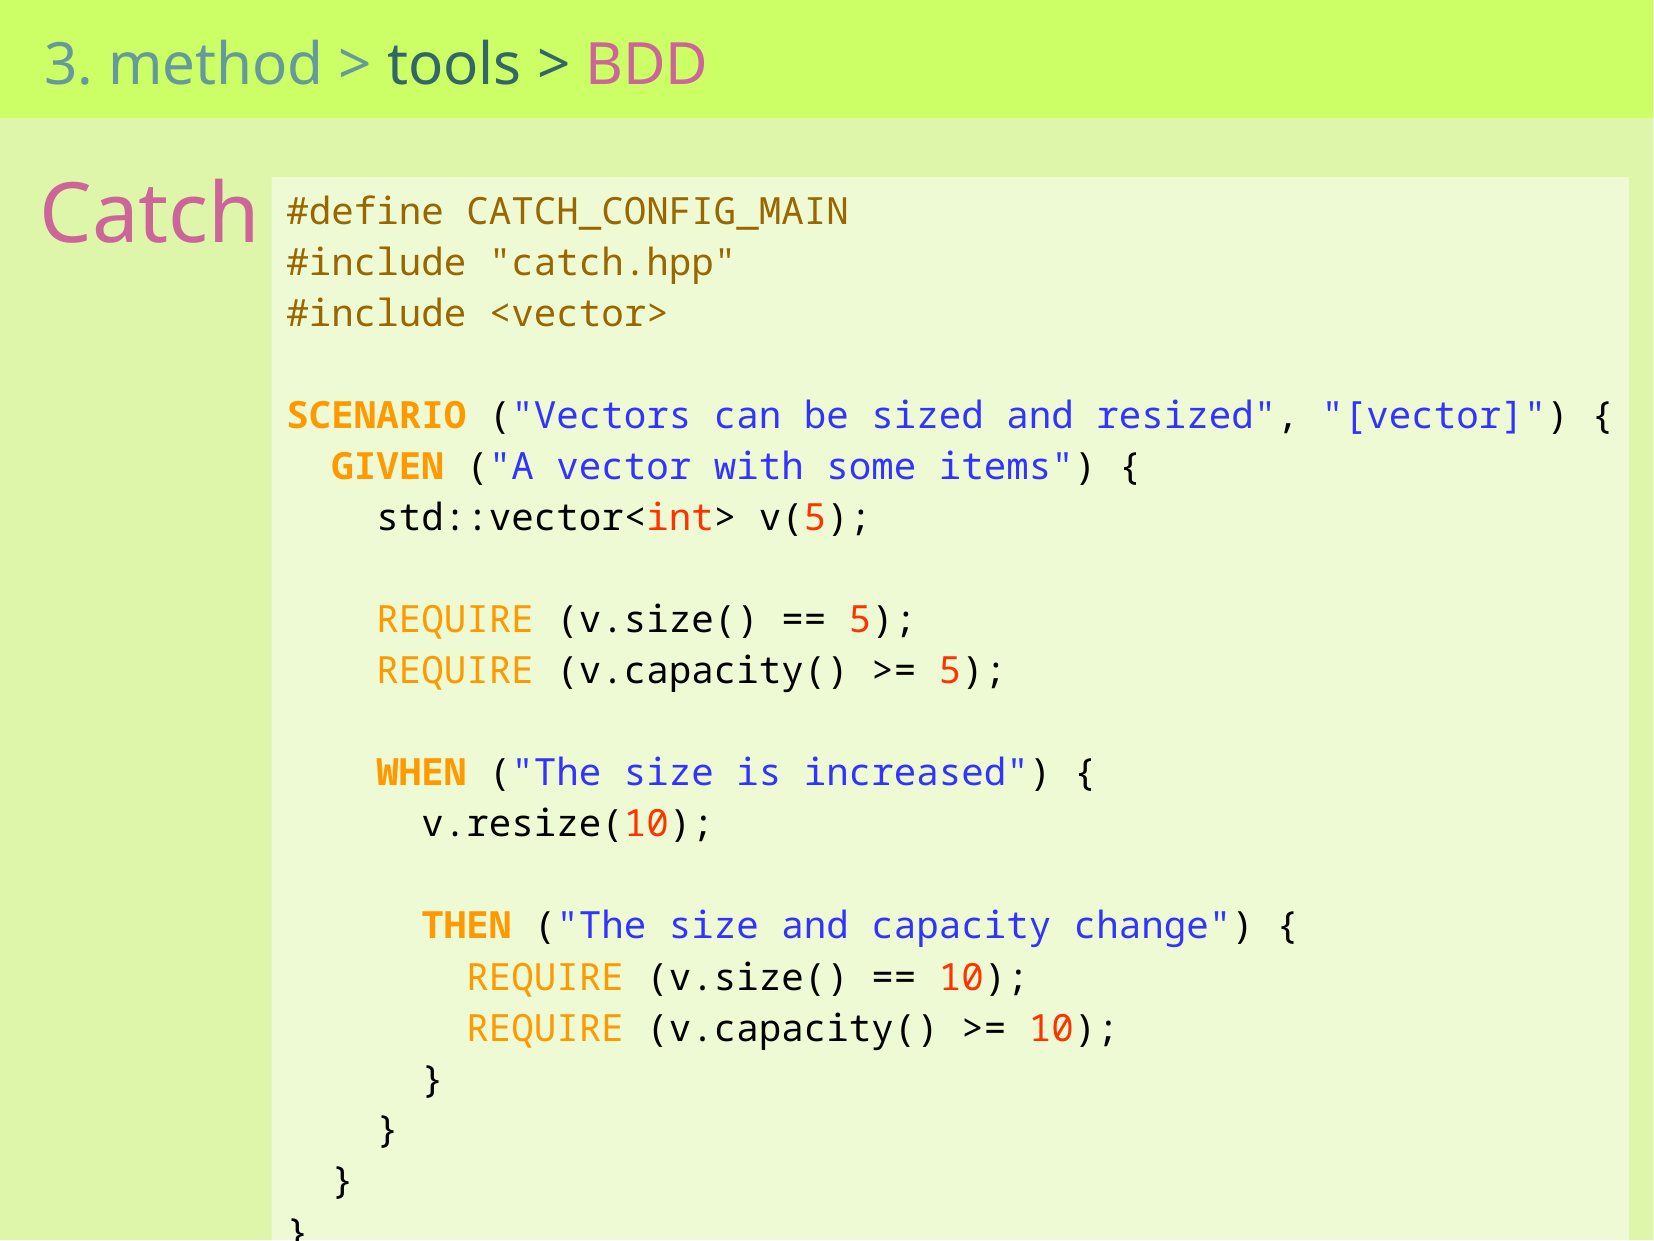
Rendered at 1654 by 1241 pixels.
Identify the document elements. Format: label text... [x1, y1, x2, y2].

text_box [0, 118, 1654, 1241]
text_box #define CATCH_CONFIG_MAIN #include "catch.hpp" #include <vector> SCENARIO ("Vectors can be sized and resized", "[vector]") { GIVEN ("A vector with some items") { std::vector<int> v(5); REQUIRE (v.size() == 5); REQUIRE (v.capacity() >= 5); WHEN ("The size is increased") { v.resize(10); THEN ("The size and capacity change") { REQUIRE (v.size() == 10); REQUIRE (v.capacity() >= 10); } } } } [271, 177, 1629, 1143]
text_box 3. method > tools > BDD [29, 14, 658, 119]
text_box Catch [24, 146, 442, 289]
